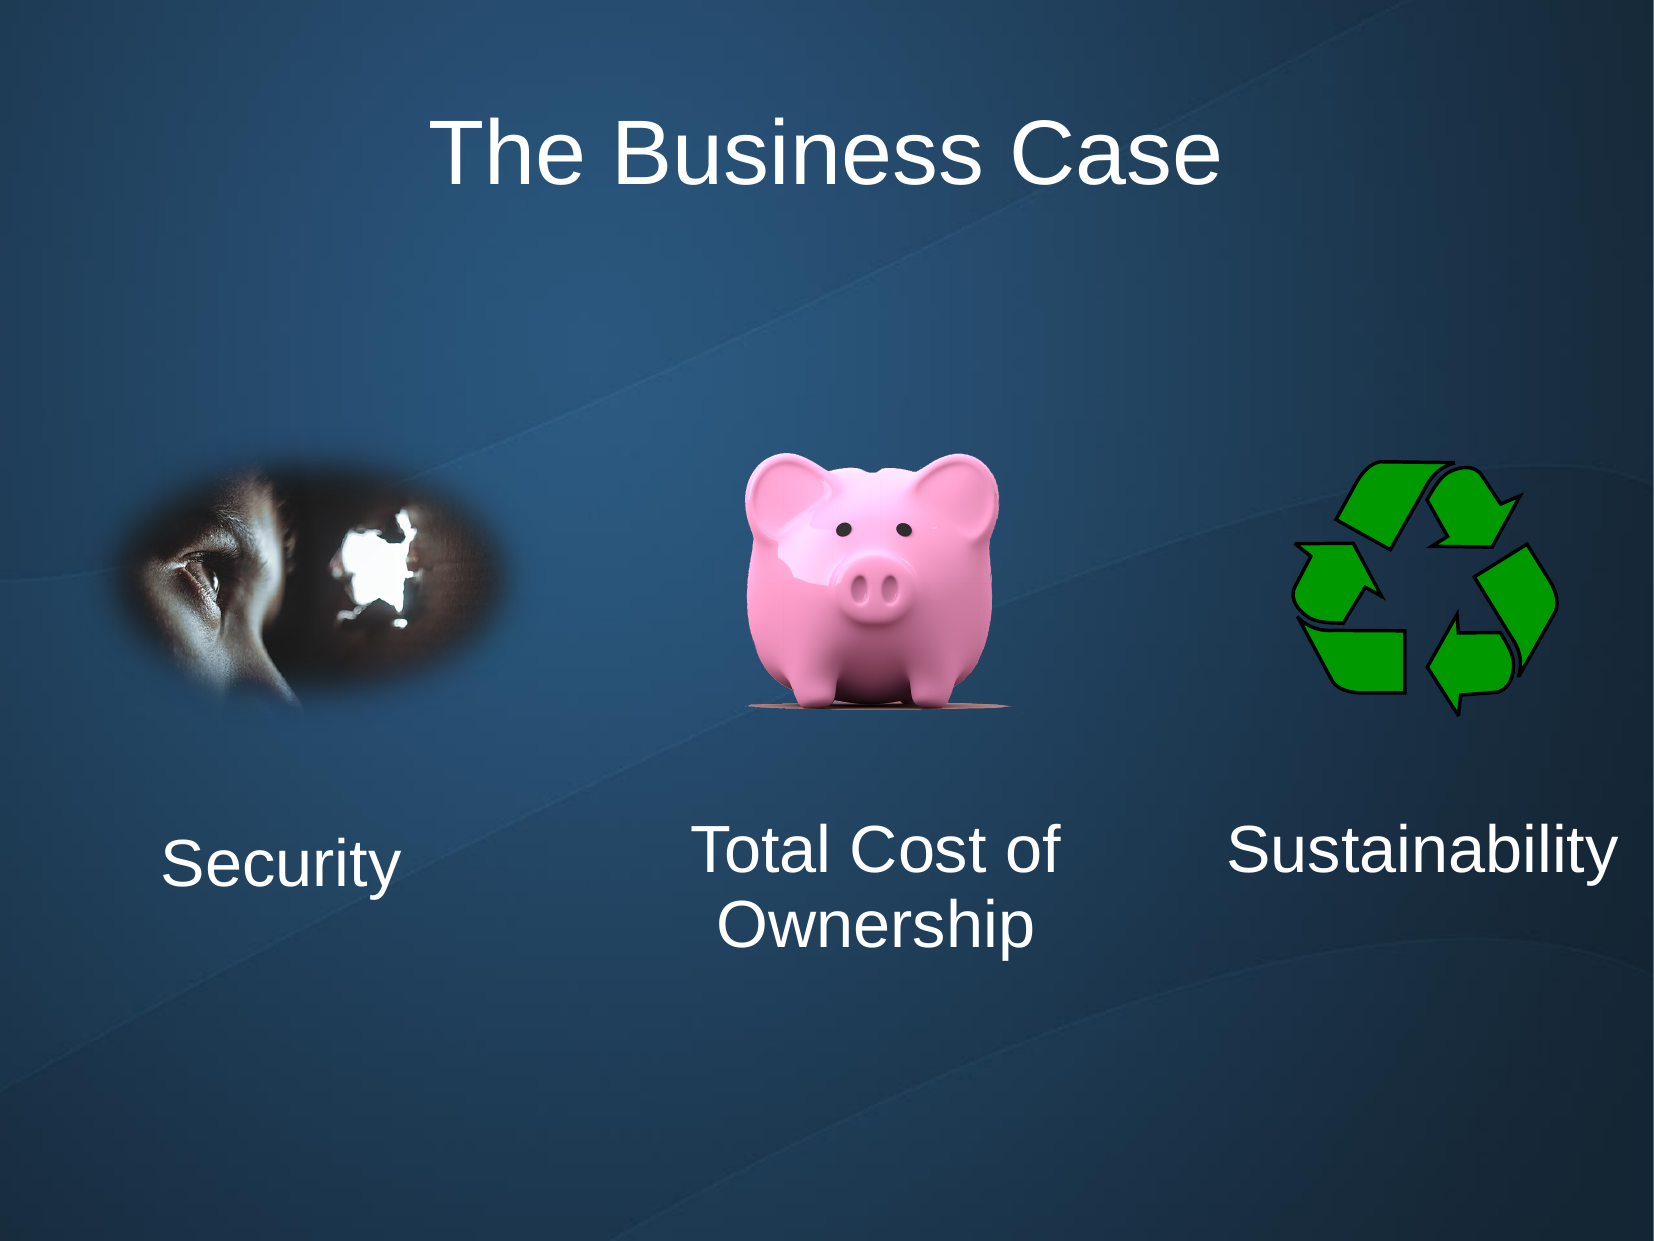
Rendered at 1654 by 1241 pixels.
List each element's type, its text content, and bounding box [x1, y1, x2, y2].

list Security [90, 812, 433, 915]
title The Business Case [82, 49, 1571, 257]
list Total Cost of Ownership [615, 812, 1066, 991]
picture [0, 0, 1654, 1241]
list Sustainability [1155, 812, 1621, 918]
